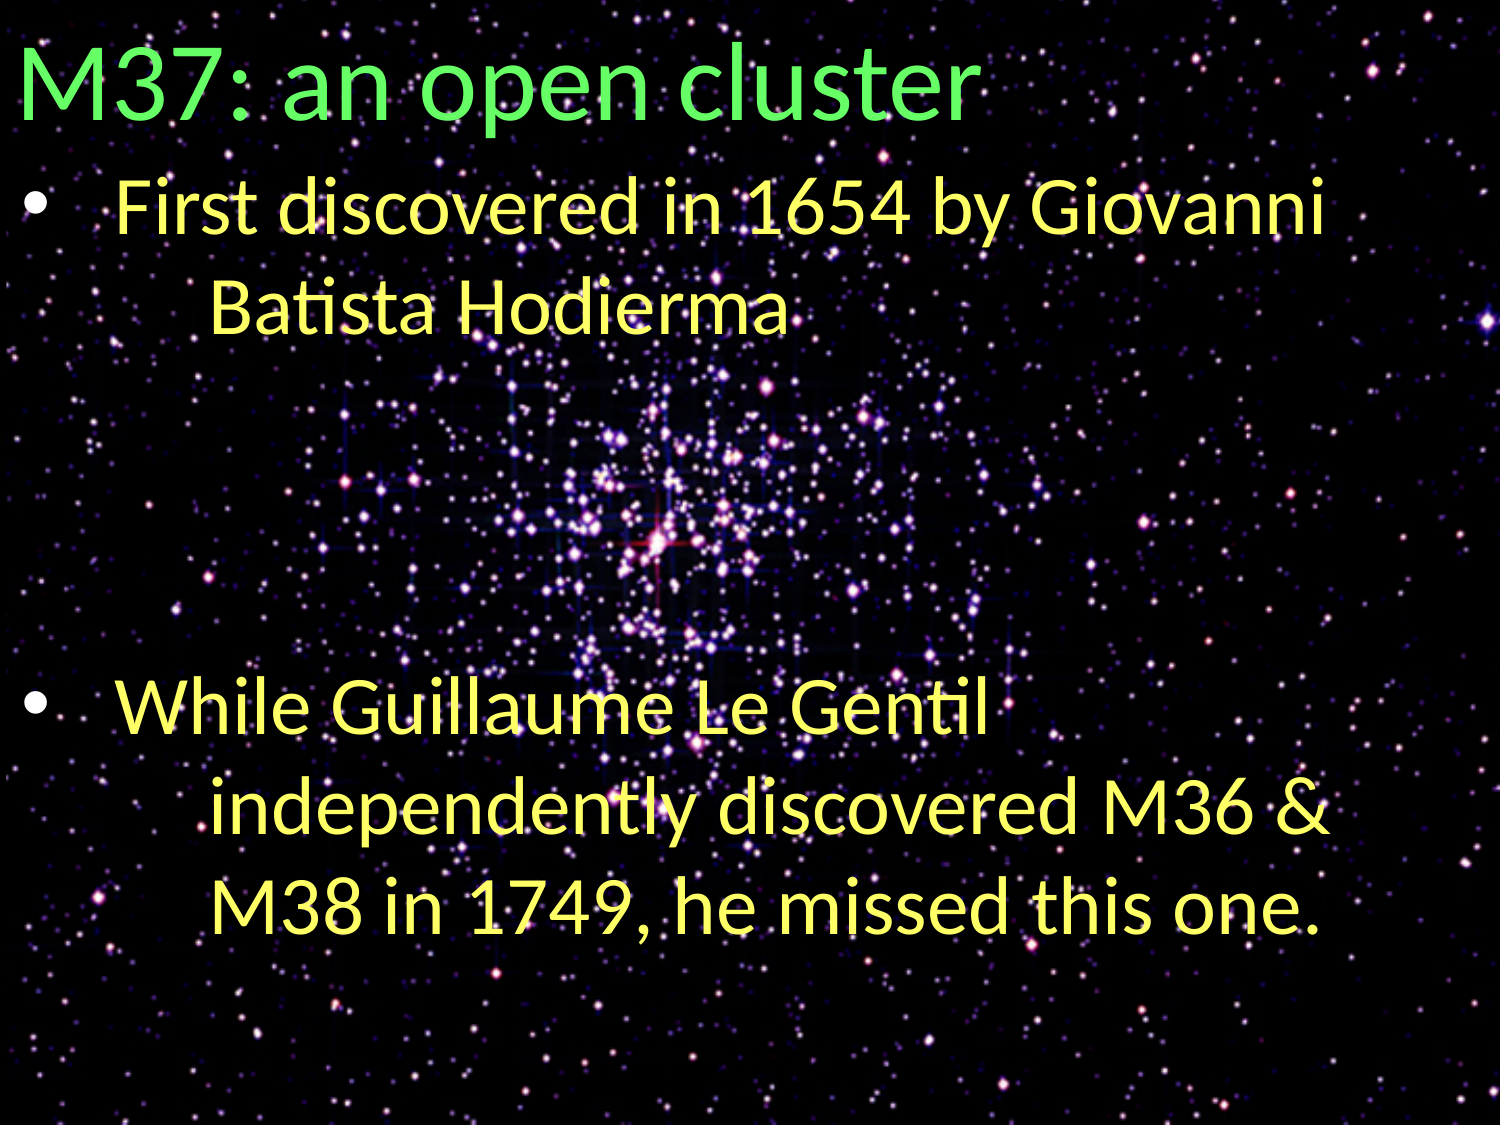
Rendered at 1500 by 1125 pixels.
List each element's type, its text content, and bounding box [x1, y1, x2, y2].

picture [1375, 0, 1500, 143]
picture [6, 1059, 1500, 1125]
text_box First discovered in 1654 by Giovanni Batista Hodierma While Guillaume Le Gentil independently discovered M36 & M38 in 1749, he missed this one. [6, 143, 1500, 1059]
text_box M37: an open cluster [0, 0, 1375, 152]
